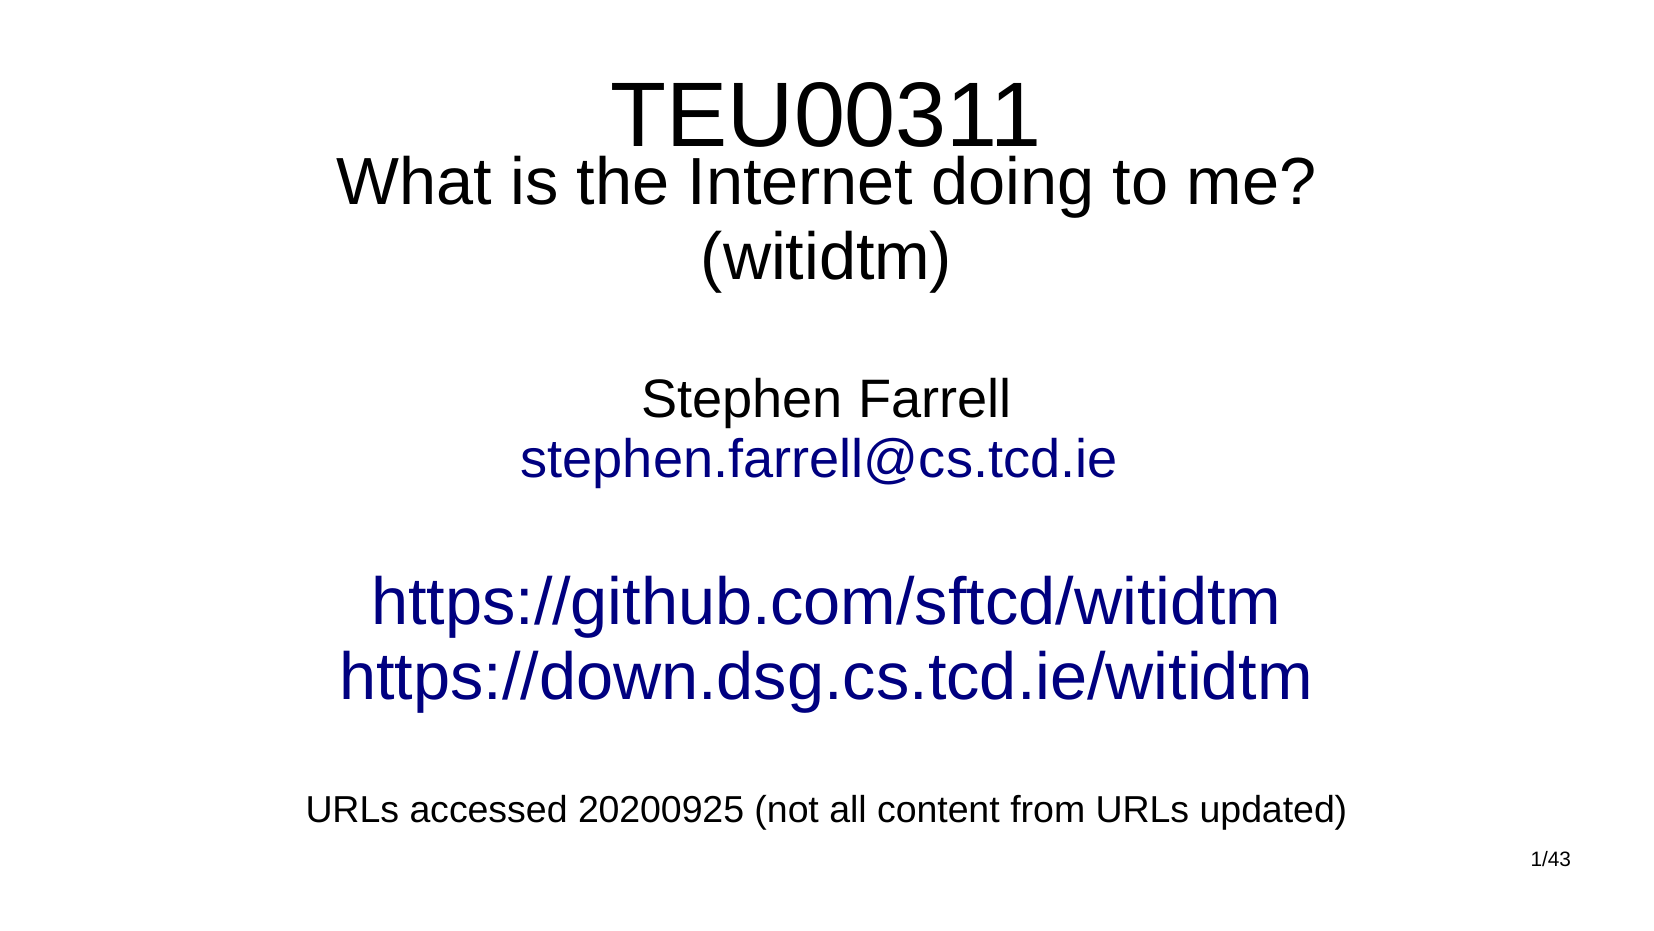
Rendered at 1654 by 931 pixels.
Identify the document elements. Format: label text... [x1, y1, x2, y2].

title TEU00311 [82, 37, 1571, 144]
subtitle What is the Internet doing to me? (witidtm) Stephen Farrell stephen.farrell@cs.tcd.ie https://github.com/sftcd/witidtm https://down.dsg.cs.tcd.ie/witidtm URLs accessed 20200925 (not all content from URLs updated) [82, 144, 1571, 831]
